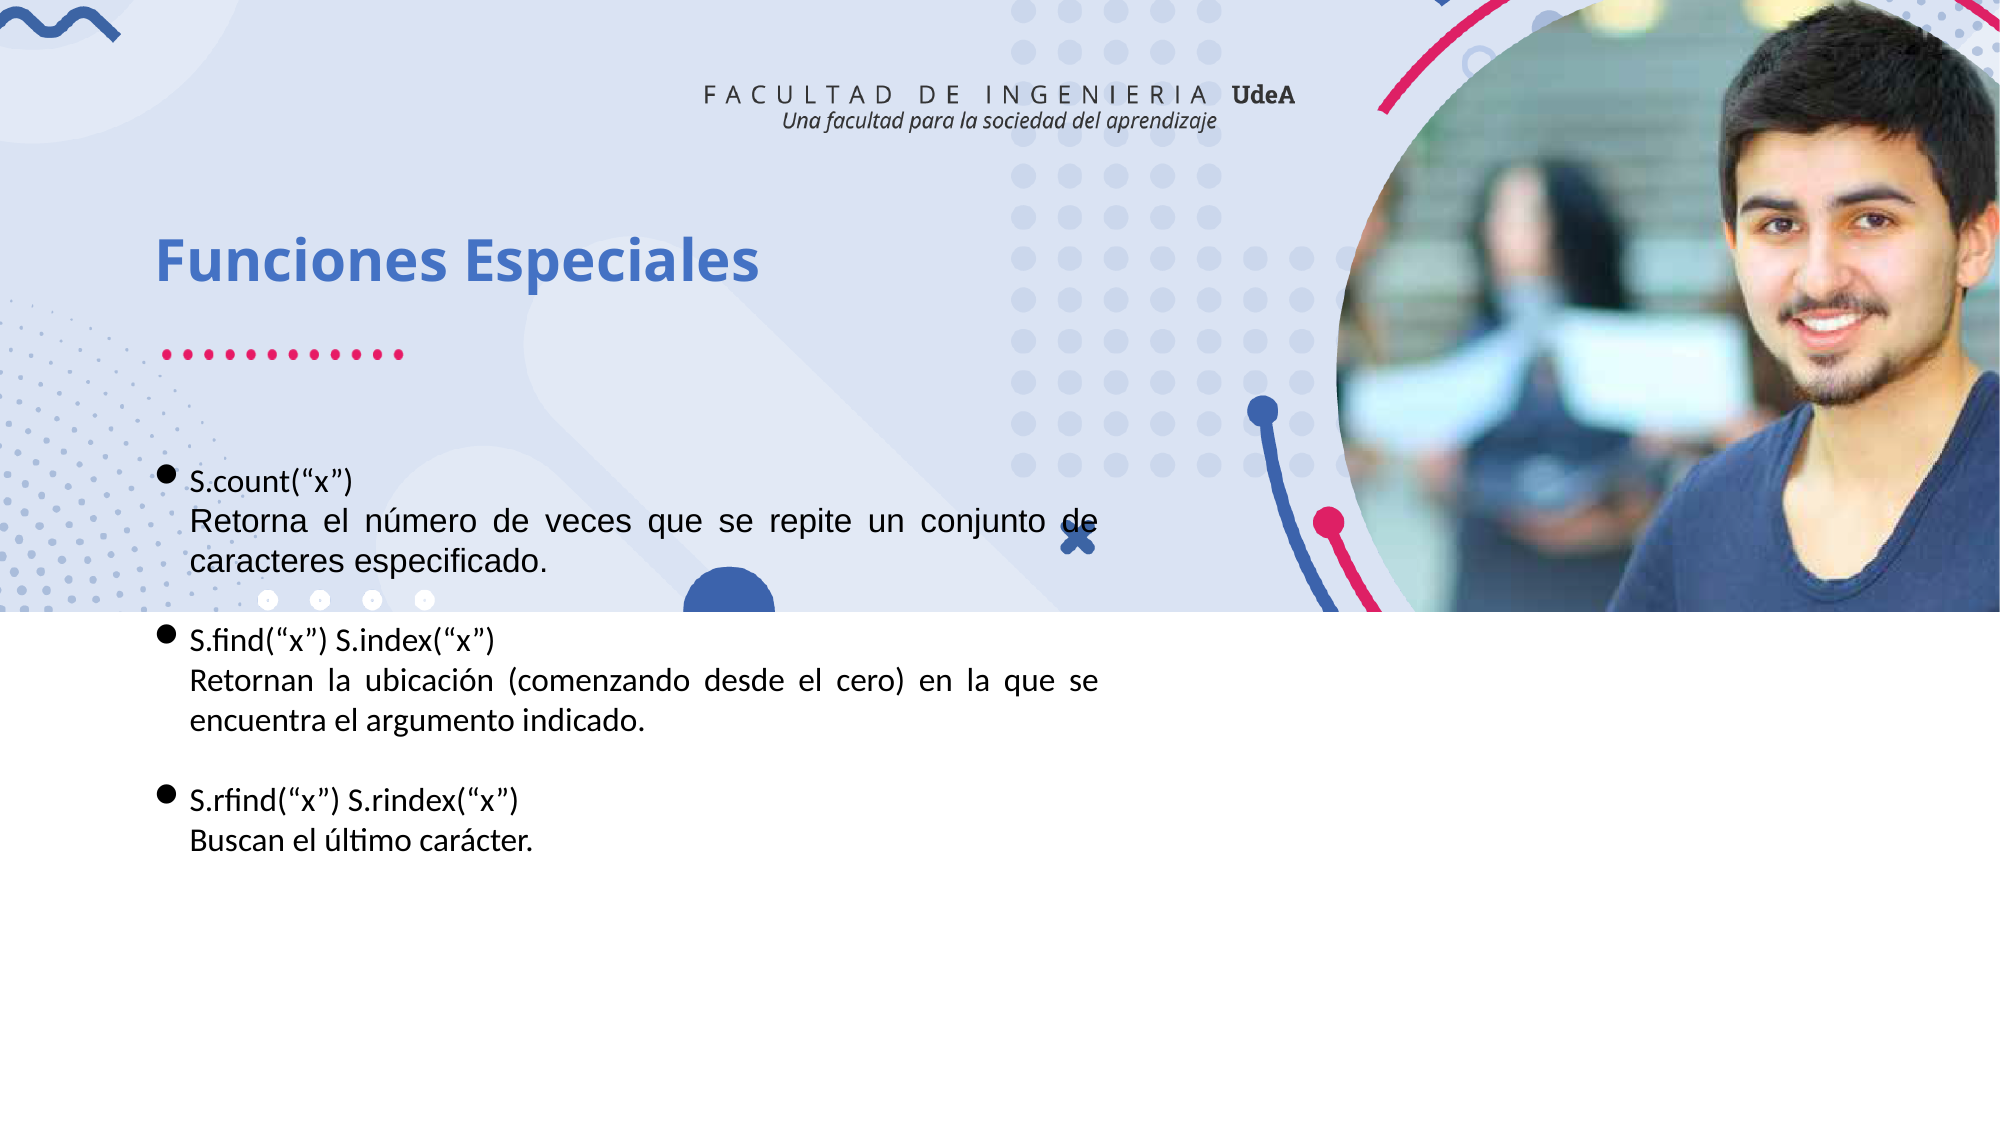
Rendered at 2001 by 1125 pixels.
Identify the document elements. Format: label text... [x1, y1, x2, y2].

picture [0, 0, 2000, 612]
text_box Funciones Especiales [139, 206, 1036, 318]
text_box S.count(“x”) Retorna el número de veces que se repite un conjunto de caracteres especificado. S.find(“x”) S.index(“x”) Retornan la ubicación (comenzando desde el cero) en la que se encuentra el argumento indicado. S.rfind(“x”) S.rindex(“x”) Buscan el último carácter. [139, 451, 1115, 866]
